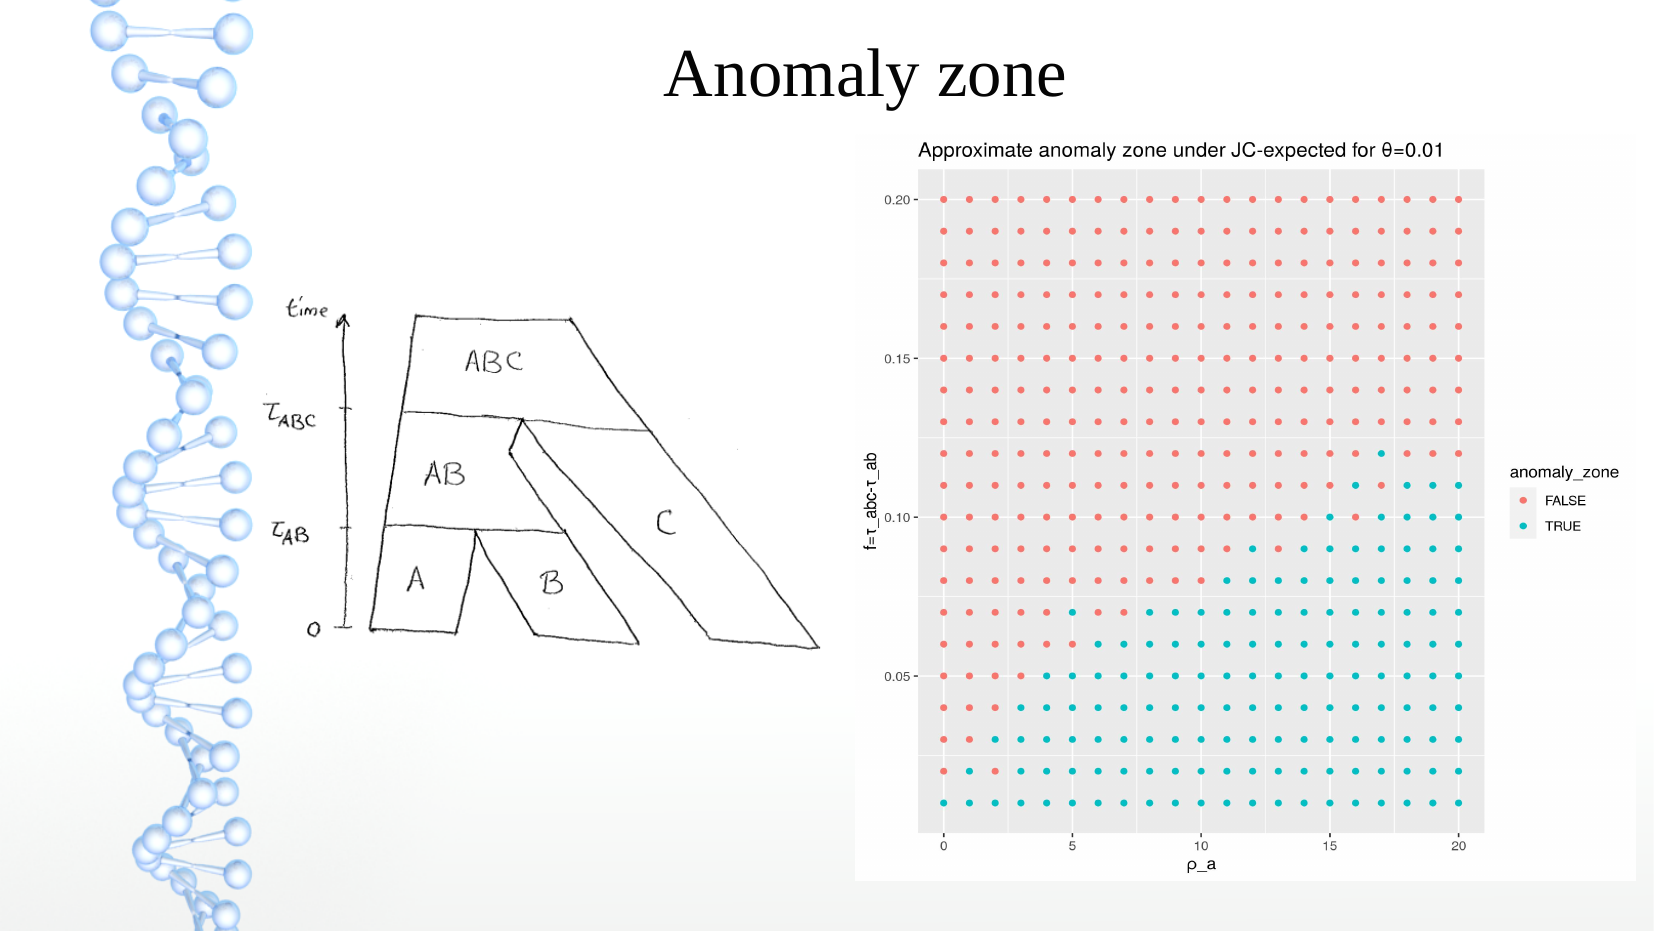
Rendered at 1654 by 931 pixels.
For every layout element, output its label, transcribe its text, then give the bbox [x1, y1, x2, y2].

title Anomaly zone [201, 0, 1531, 151]
picture [0, 0, 1654, 931]
